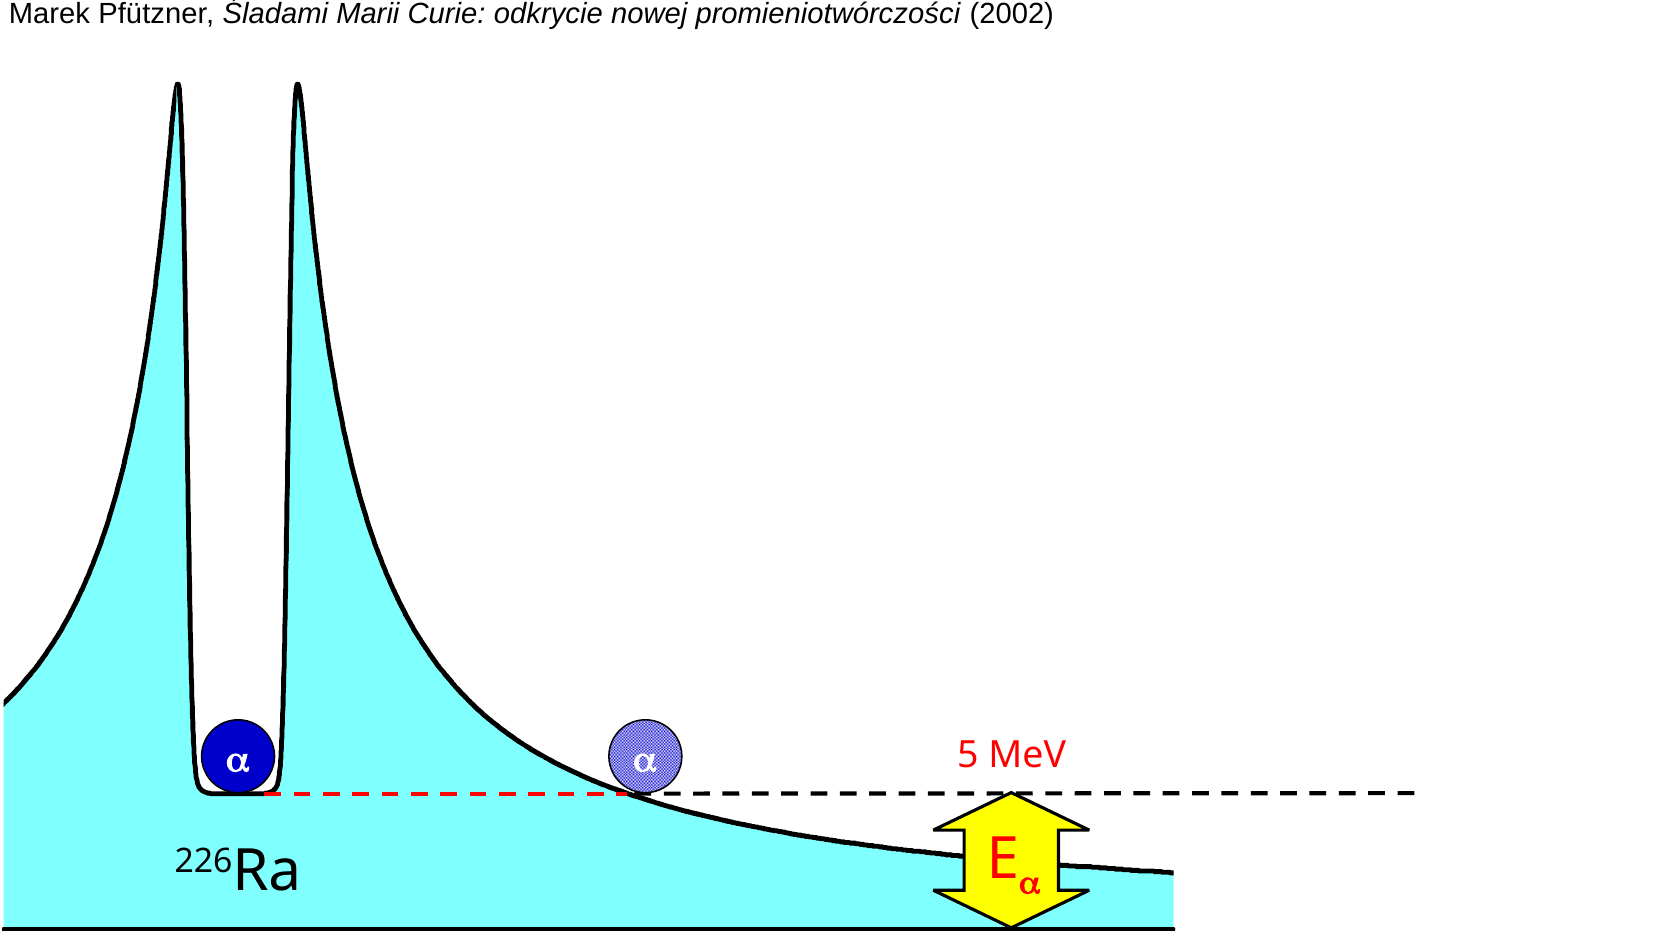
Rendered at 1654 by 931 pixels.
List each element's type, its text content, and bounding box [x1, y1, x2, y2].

text_box 226Ra [159, 824, 317, 910]
text_box E [933, 792, 1090, 928]
chart [0, 0, 1259, 931]
text_box  [608, 719, 682, 793]
text_box 5 MeV [942, 722, 1082, 783]
text_box  [201, 719, 275, 793]
text_box Marek Pfützner, Śladami Marii Curie: odkrycie nowej promieniotwórczości (2002) [0, 0, 1146, 89]
